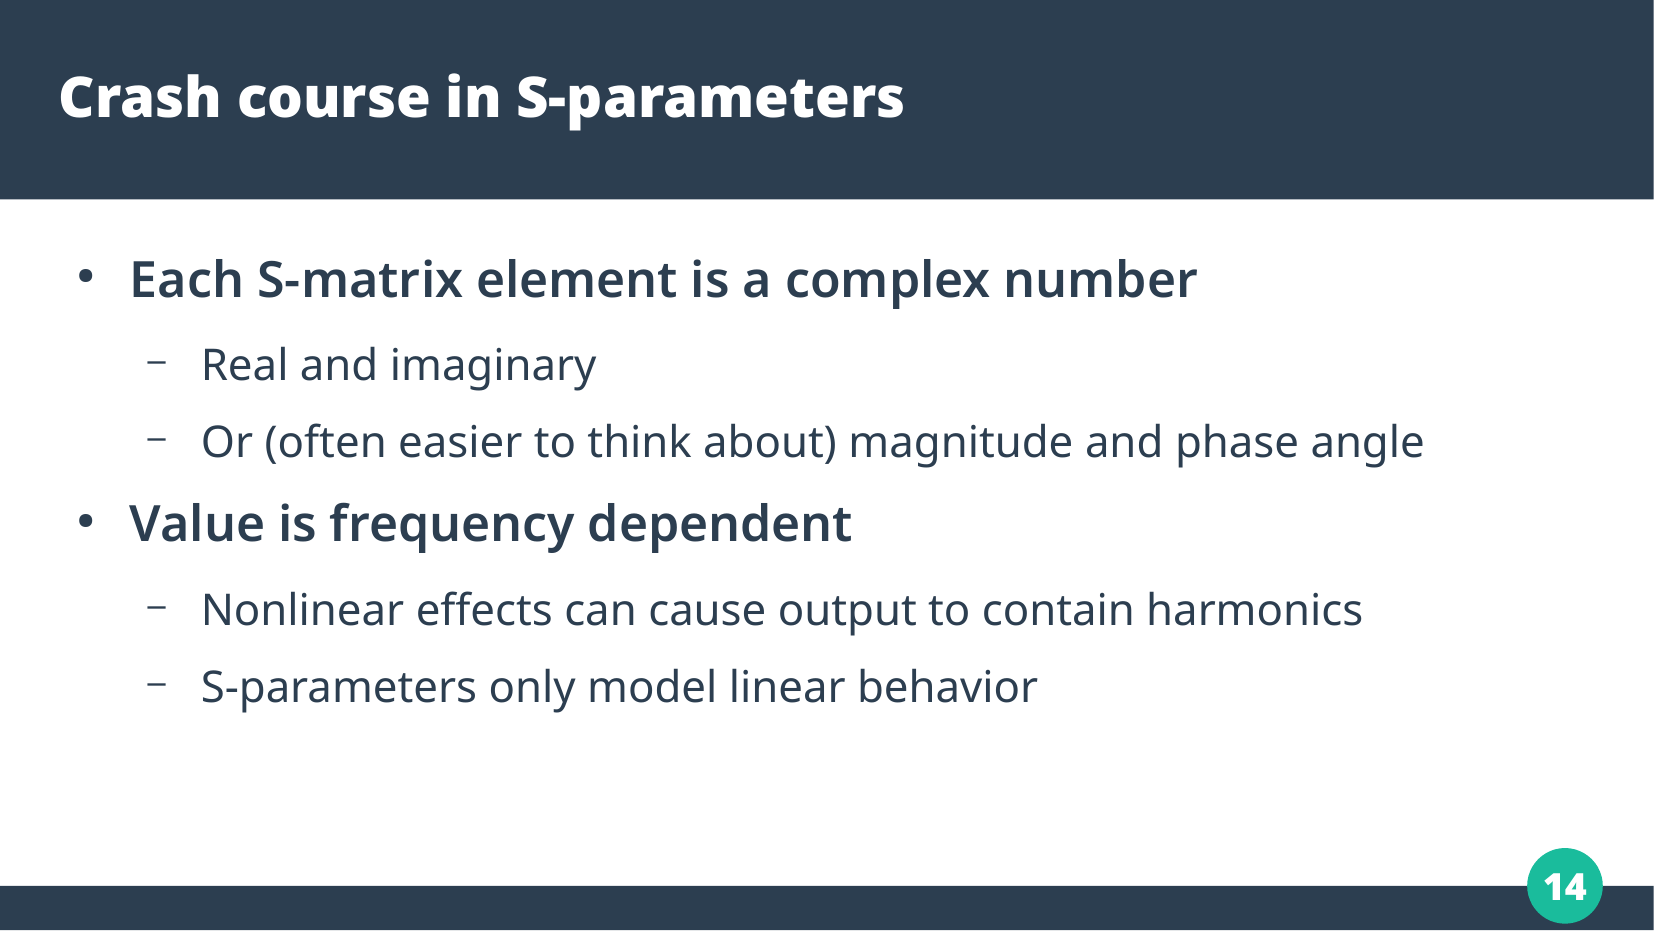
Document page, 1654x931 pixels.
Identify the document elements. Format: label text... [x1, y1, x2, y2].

title Crash course in S-parameters [59, 37, 1595, 155]
list Each S-matrix element is a complex number Real and imaginary Or (often easier to think about) magnitude and phase angle Value is frequency dependent Nonlinear effects can cause output to contain harmonics S-parameters only model linear behavior [59, 243, 1595, 864]
